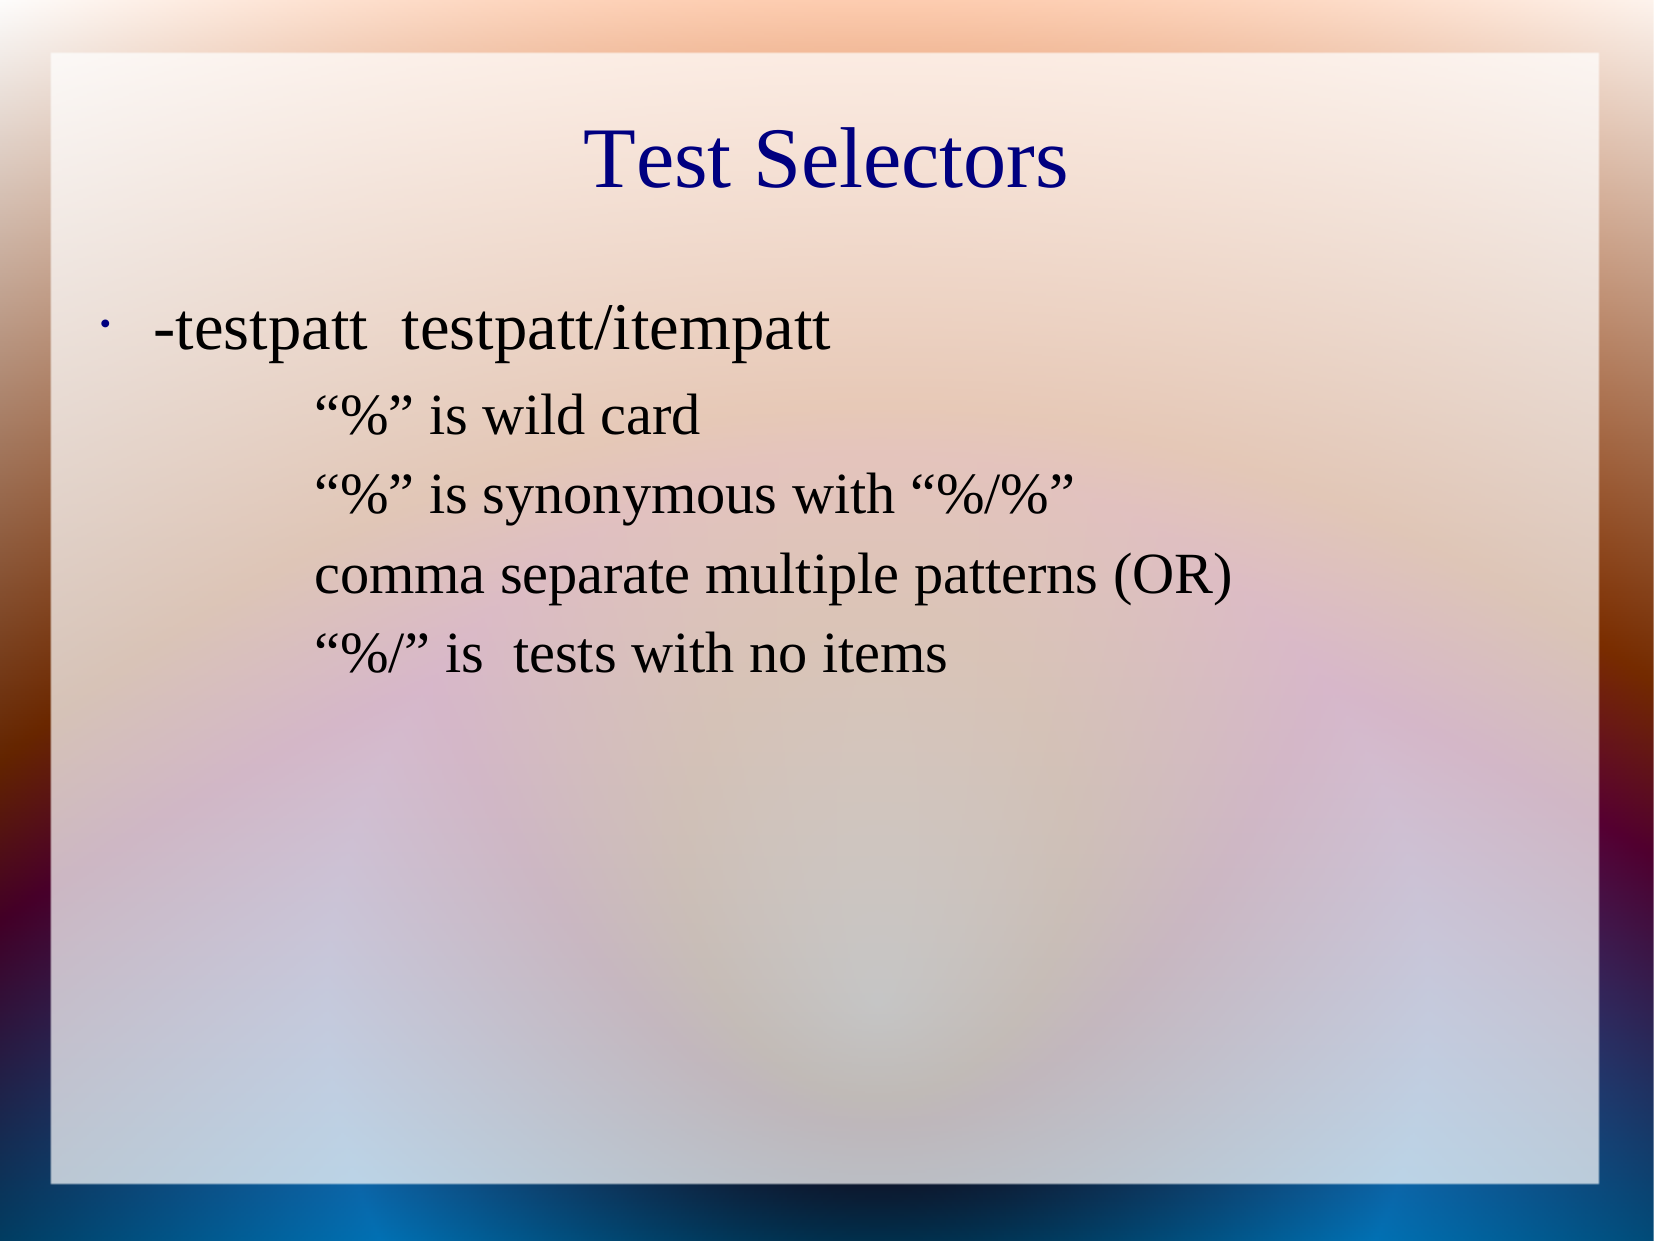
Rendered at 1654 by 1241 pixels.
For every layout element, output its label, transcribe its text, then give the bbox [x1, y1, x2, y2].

list -testpatt testpatt/itempatt “%” is wild card “%” is synonymous with “%/%” comma separate multiple patterns (OR) “%/” is tests with no items [82, 290, 1571, 1010]
picture [0, 0, 1654, 1241]
title Test Selectors [82, 55, 1571, 263]
